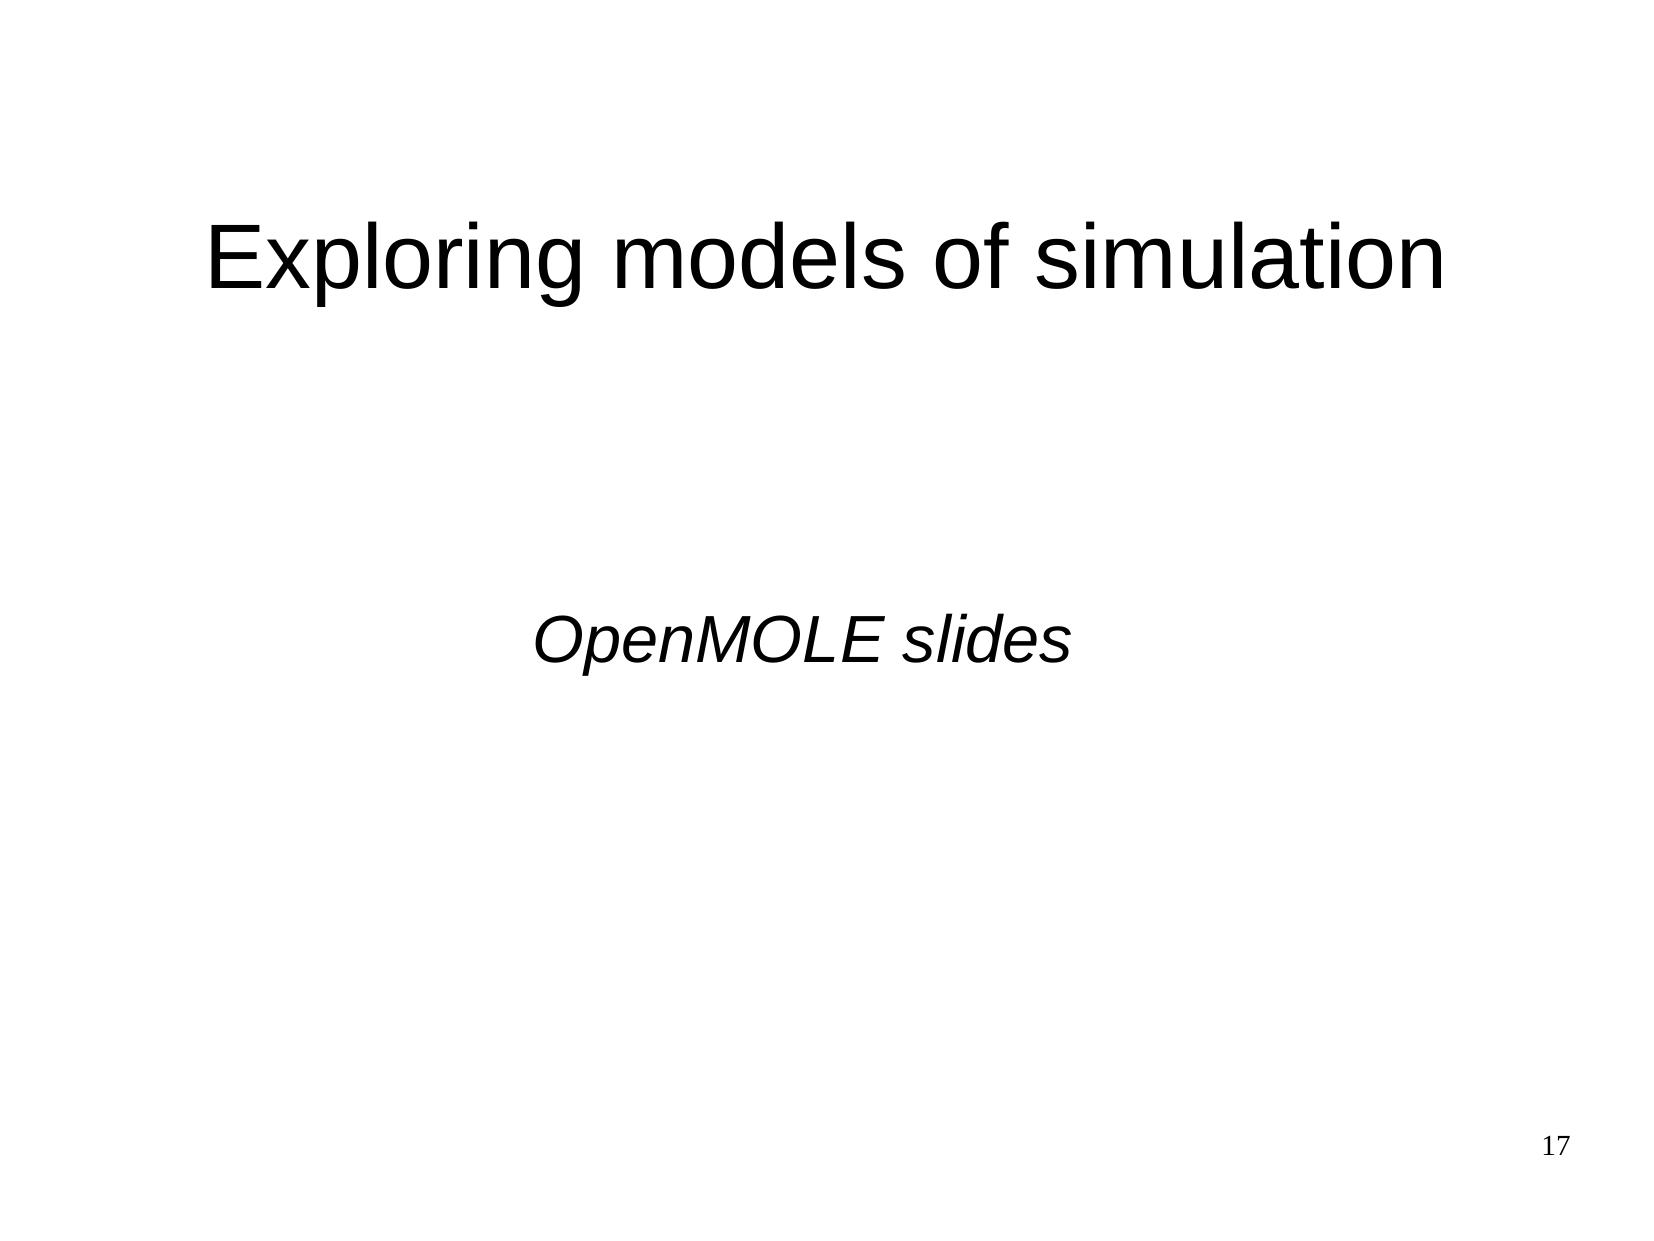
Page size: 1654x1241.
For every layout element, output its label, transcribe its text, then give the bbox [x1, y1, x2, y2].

list OpenMOLE slides [82, 602, 1524, 721]
title Exploring models of simulation [82, 153, 1571, 361]
